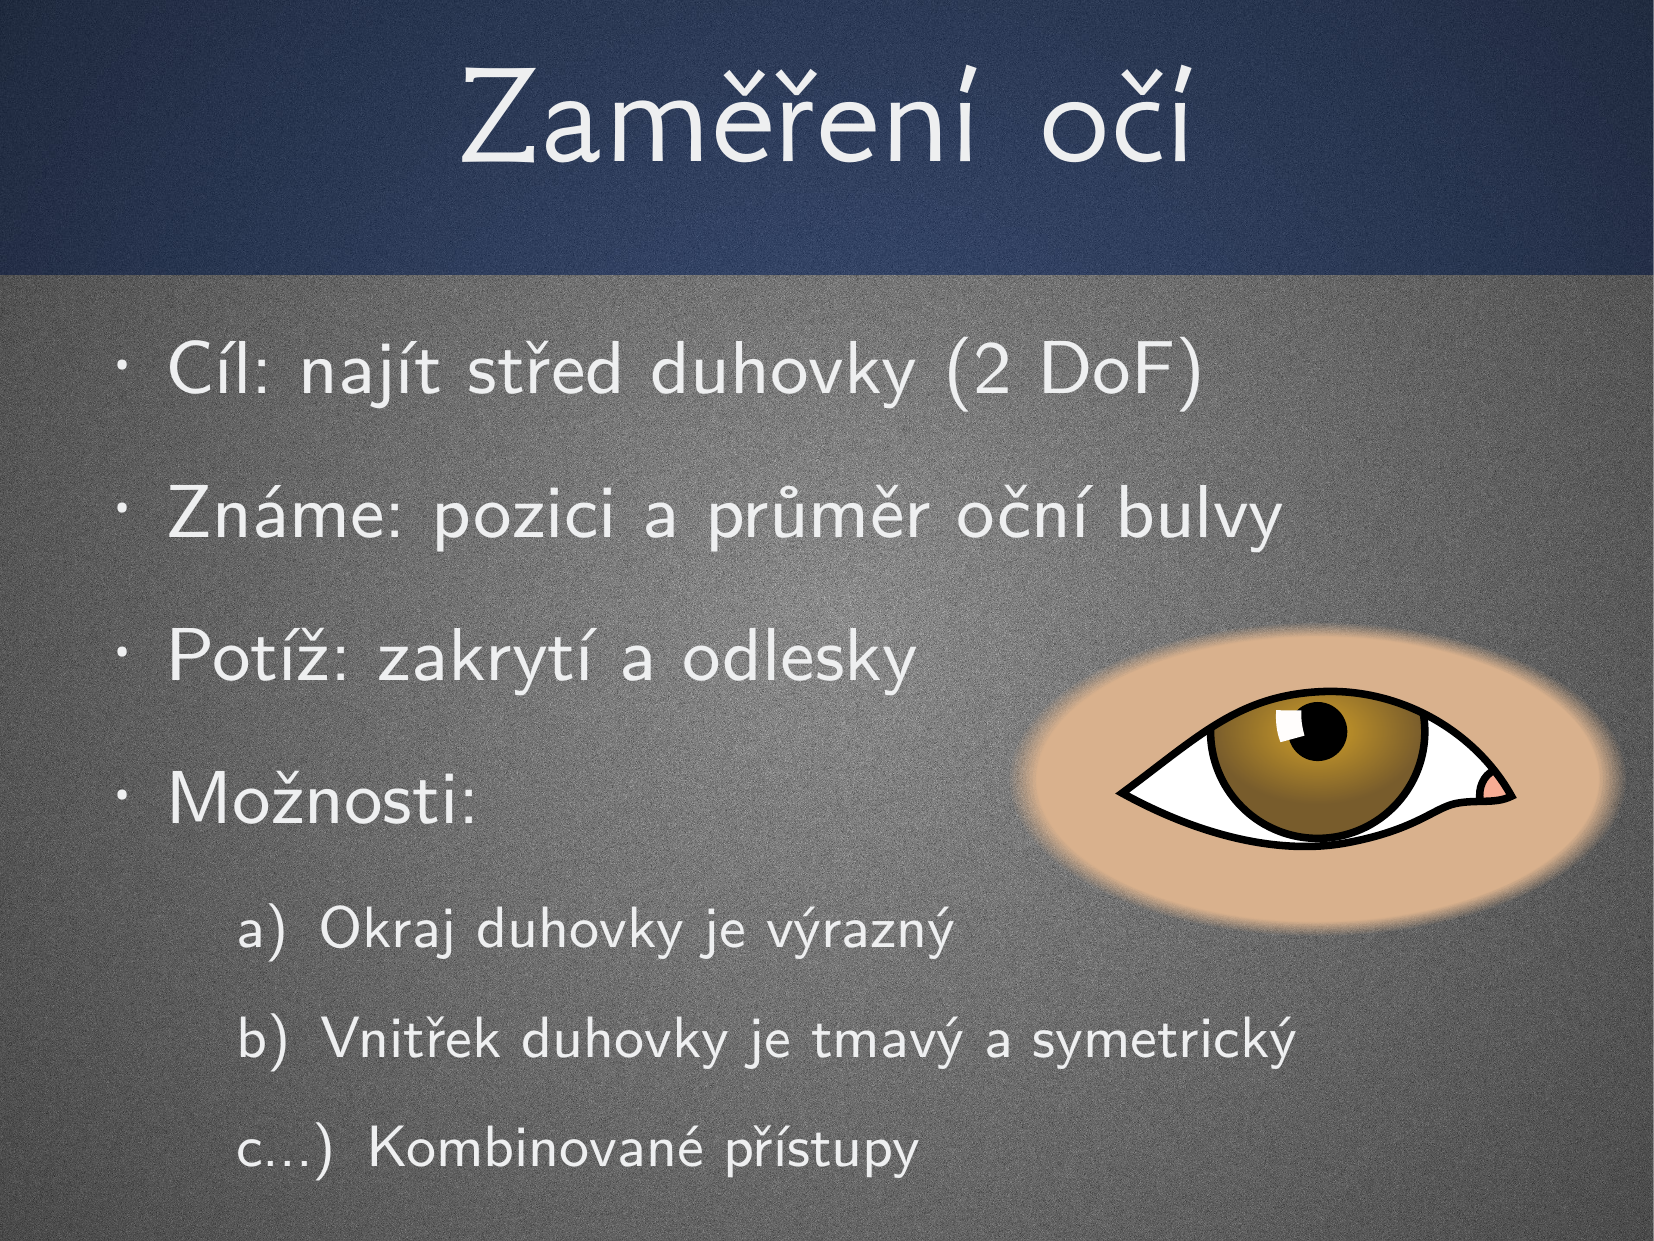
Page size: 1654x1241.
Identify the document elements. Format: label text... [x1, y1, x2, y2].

picture [0, 0, 1654, 1241]
title Zaměření očí [88, 29, 1565, 237]
list Cíl: najít střed duhovky (2 DoF) Známe: pozici a průměr oční bulvy Potíž: zakrytí a odlesky Možnosti: a) Okraj duhovky je výrazný b) Vnitřek duhovky je tmavý a symetrický c...) Kombinované přístupy [94, 307, 1571, 1182]
